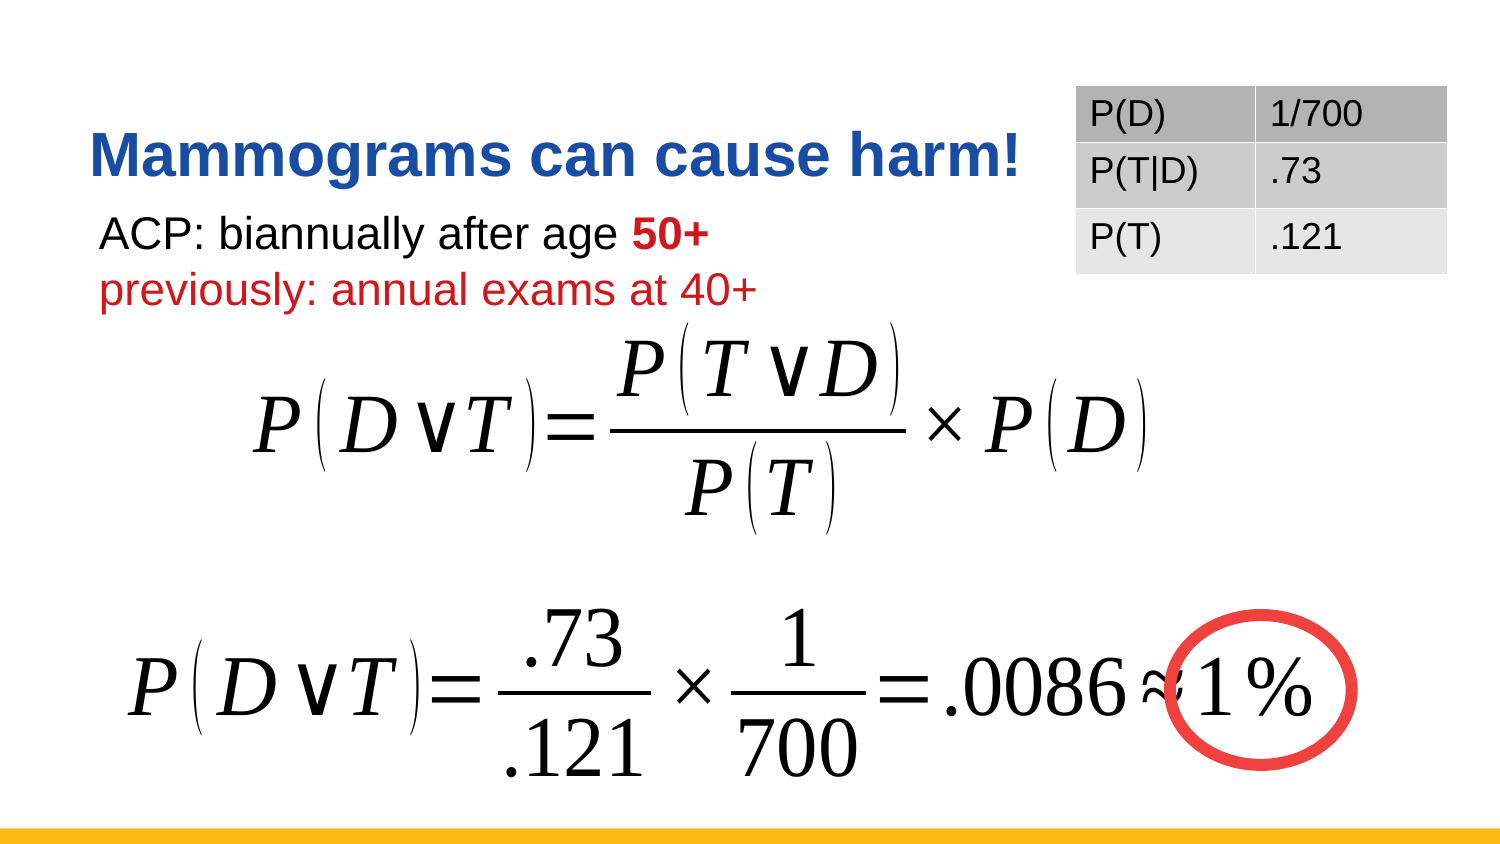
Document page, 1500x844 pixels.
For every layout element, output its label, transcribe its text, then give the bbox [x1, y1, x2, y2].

table_cell P(T) [1076, 209, 1255, 274]
text_box ACP: biannually after age 50+ previously: annual exams at 40+ [84, 196, 774, 314]
table_header P(D) [1076, 86, 1255, 142]
table_cell .121 [1256, 209, 1447, 274]
chart [1176, 622, 1337, 758]
table_header 1/700 [1256, 86, 1447, 142]
table_cell P(T|D) [1076, 143, 1255, 208]
chart [231, 317, 1170, 540]
chart [105, 589, 1337, 795]
text_box Mammograms can cause harm! [74, 0, 1425, 197]
table_cell .73 [1256, 143, 1447, 208]
